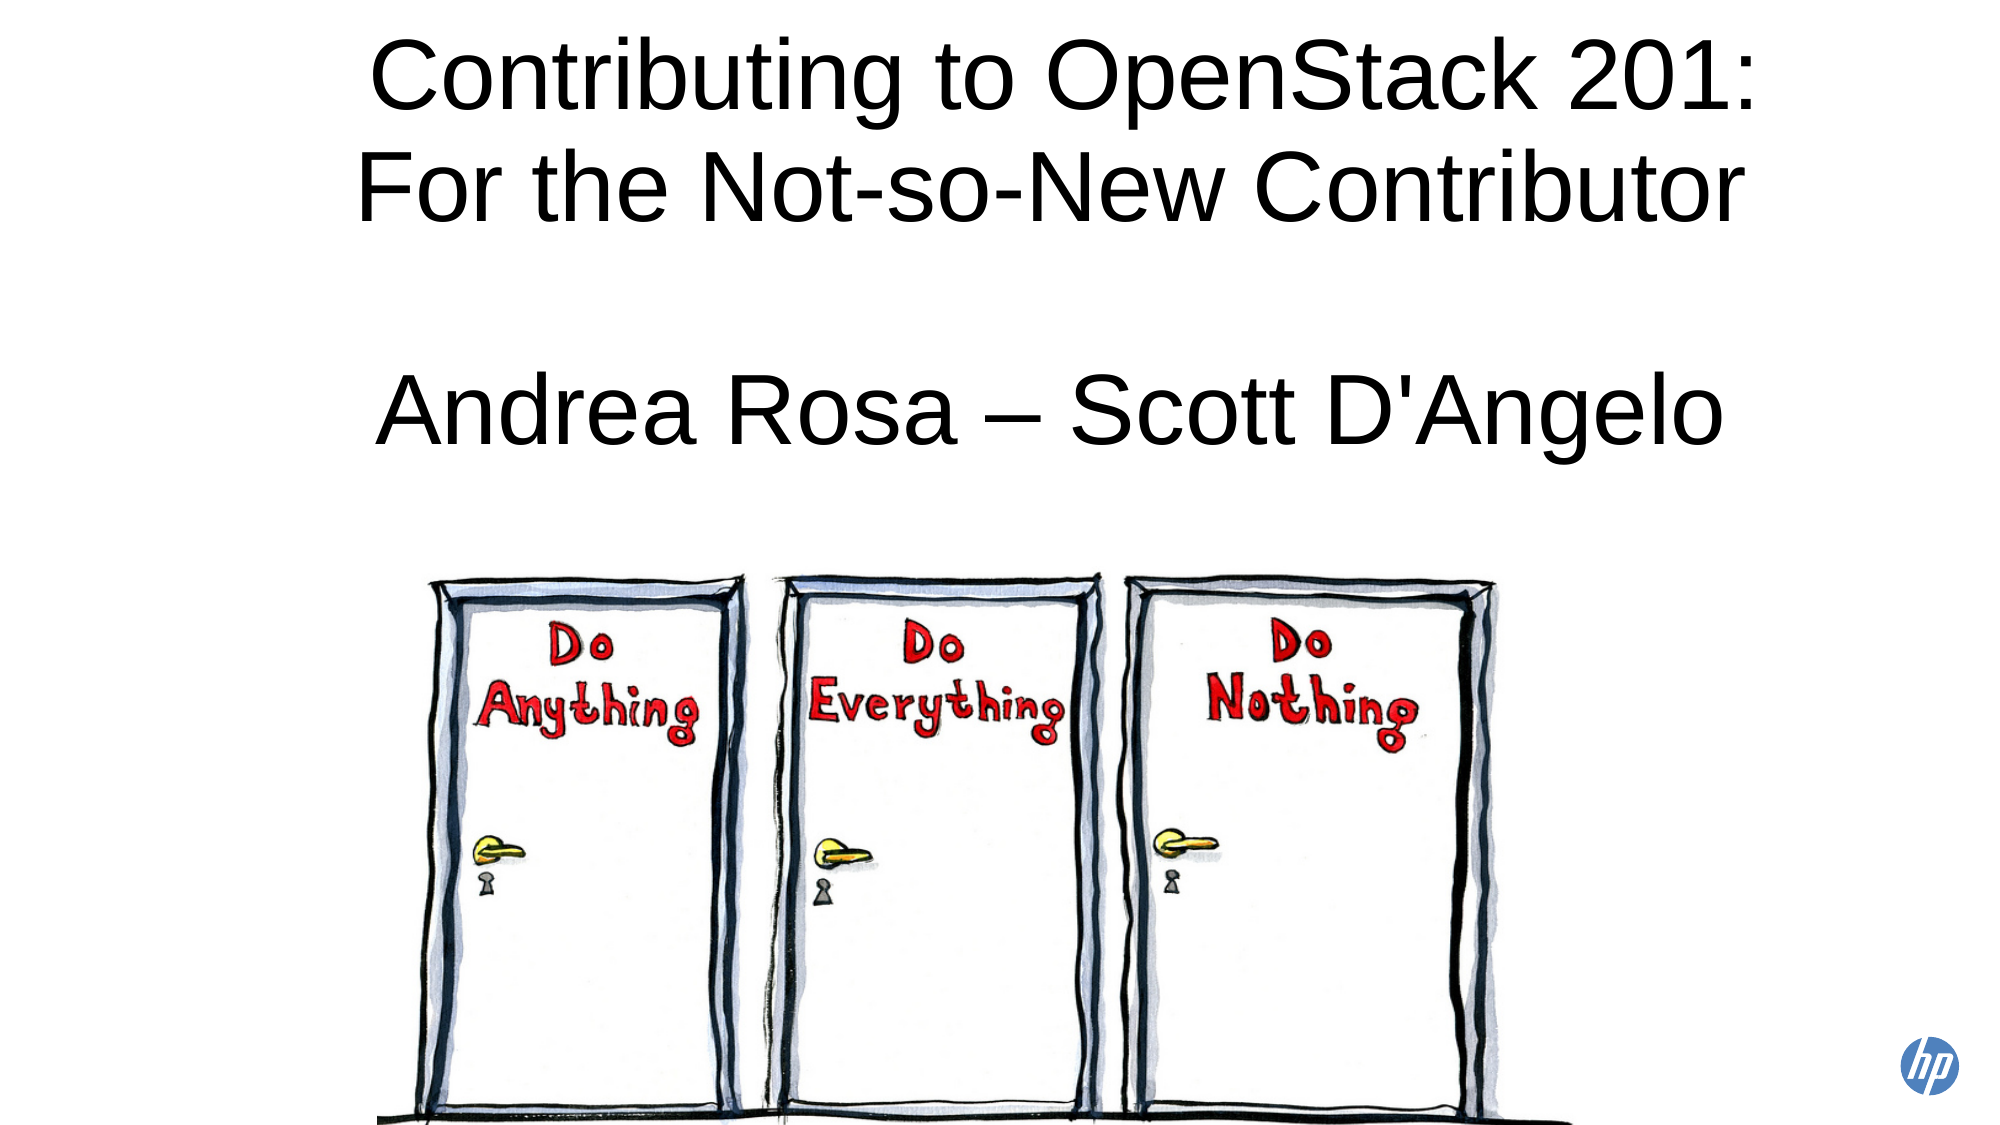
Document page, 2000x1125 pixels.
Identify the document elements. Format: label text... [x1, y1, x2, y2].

picture [377, 566, 1577, 1125]
text_box Contributing to OpenStack 201: For the Not-so-New Contributor Andrea Rosa – Scott D'Angelo [153, 11, 1949, 532]
